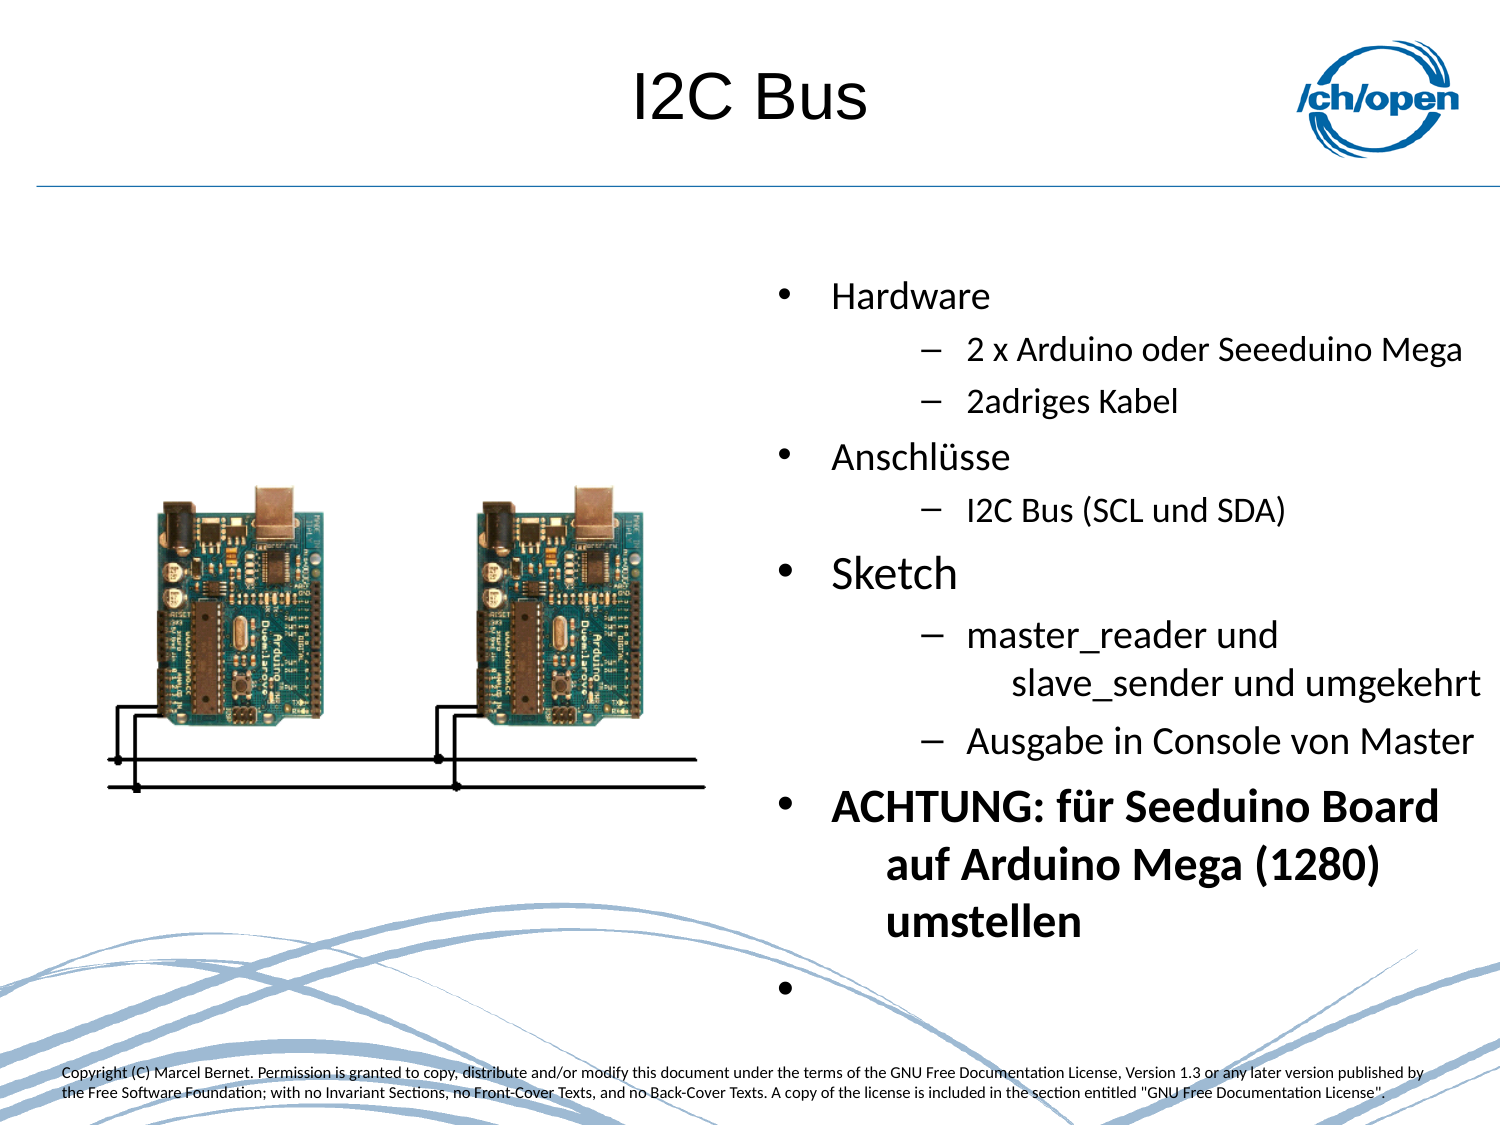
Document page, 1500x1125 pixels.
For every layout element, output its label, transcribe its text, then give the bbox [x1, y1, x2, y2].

title I2C Bus [75, 45, 1426, 165]
list Hardware 2 x Arduino oder Seeeduino Mega 2adriges Kabel Anschlüsse I2C Bus (SCL und SDA) Sketch master_reader und slave_sender und umgekehrt Ausgabe in Console von Master ACHTUNG: für Seeduino Board auf Arduino Mega (1280) umstellen [762, 262, 1500, 1005]
picture [107, 474, 706, 793]
